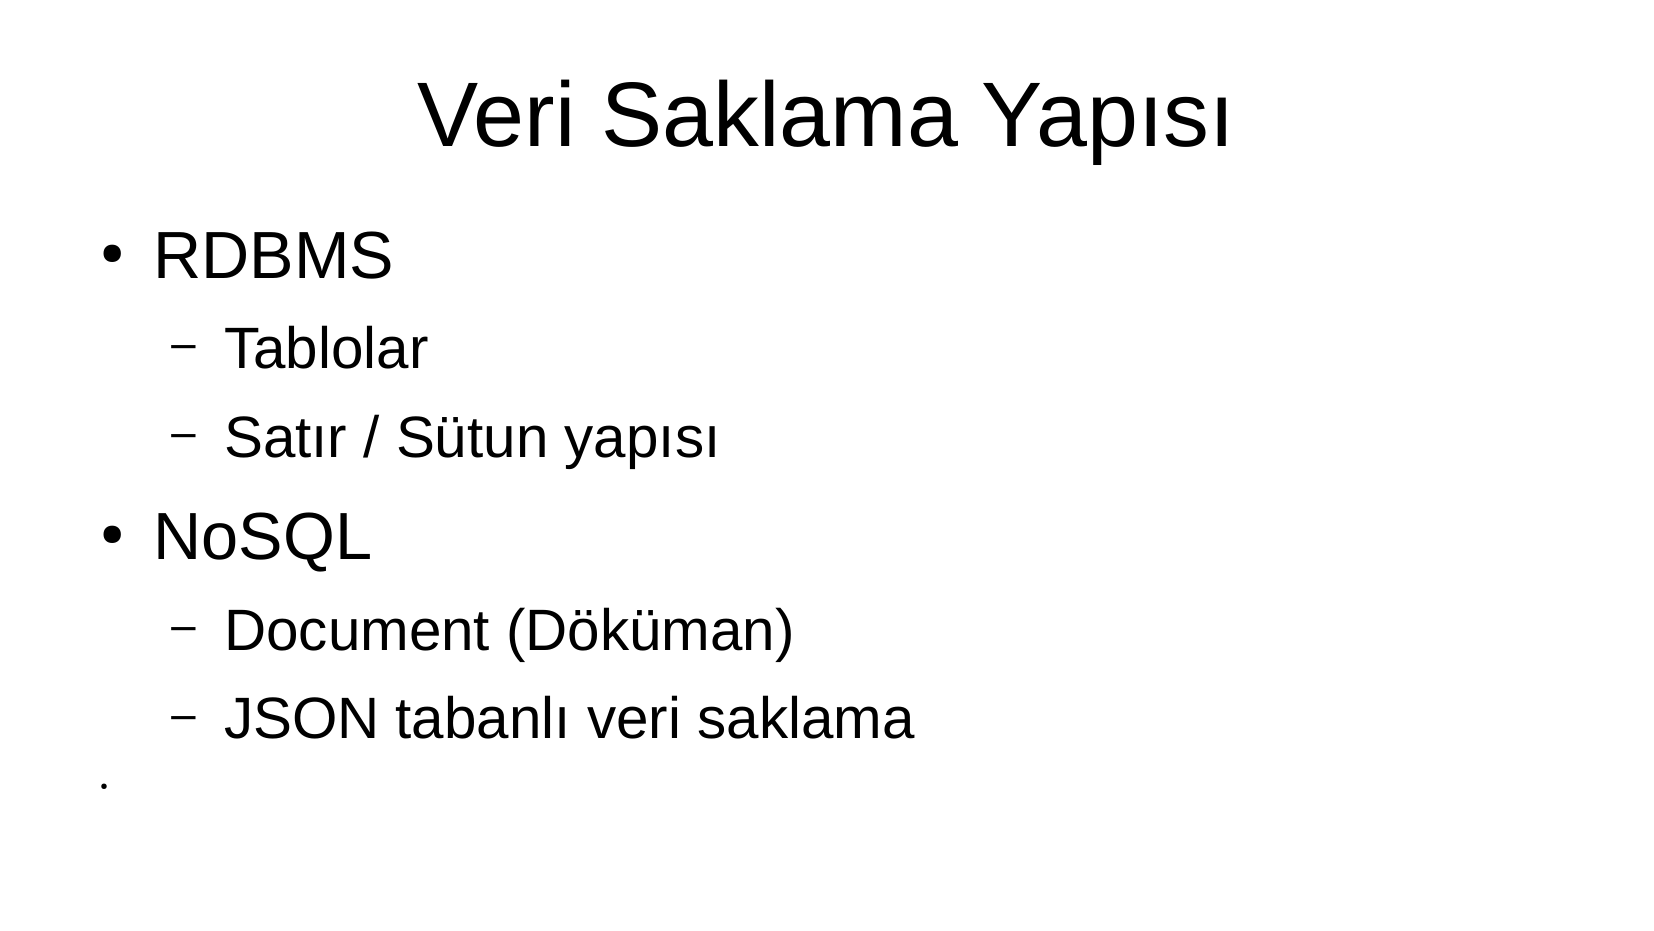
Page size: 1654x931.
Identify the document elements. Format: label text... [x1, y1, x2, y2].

list RDBMS Tablolar Satır / Sütun yapısı NoSQL Document (Döküman) JSON tabanlı veri saklama [82, 217, 1571, 758]
title Veri Saklama Yapısı [82, 37, 1571, 193]
